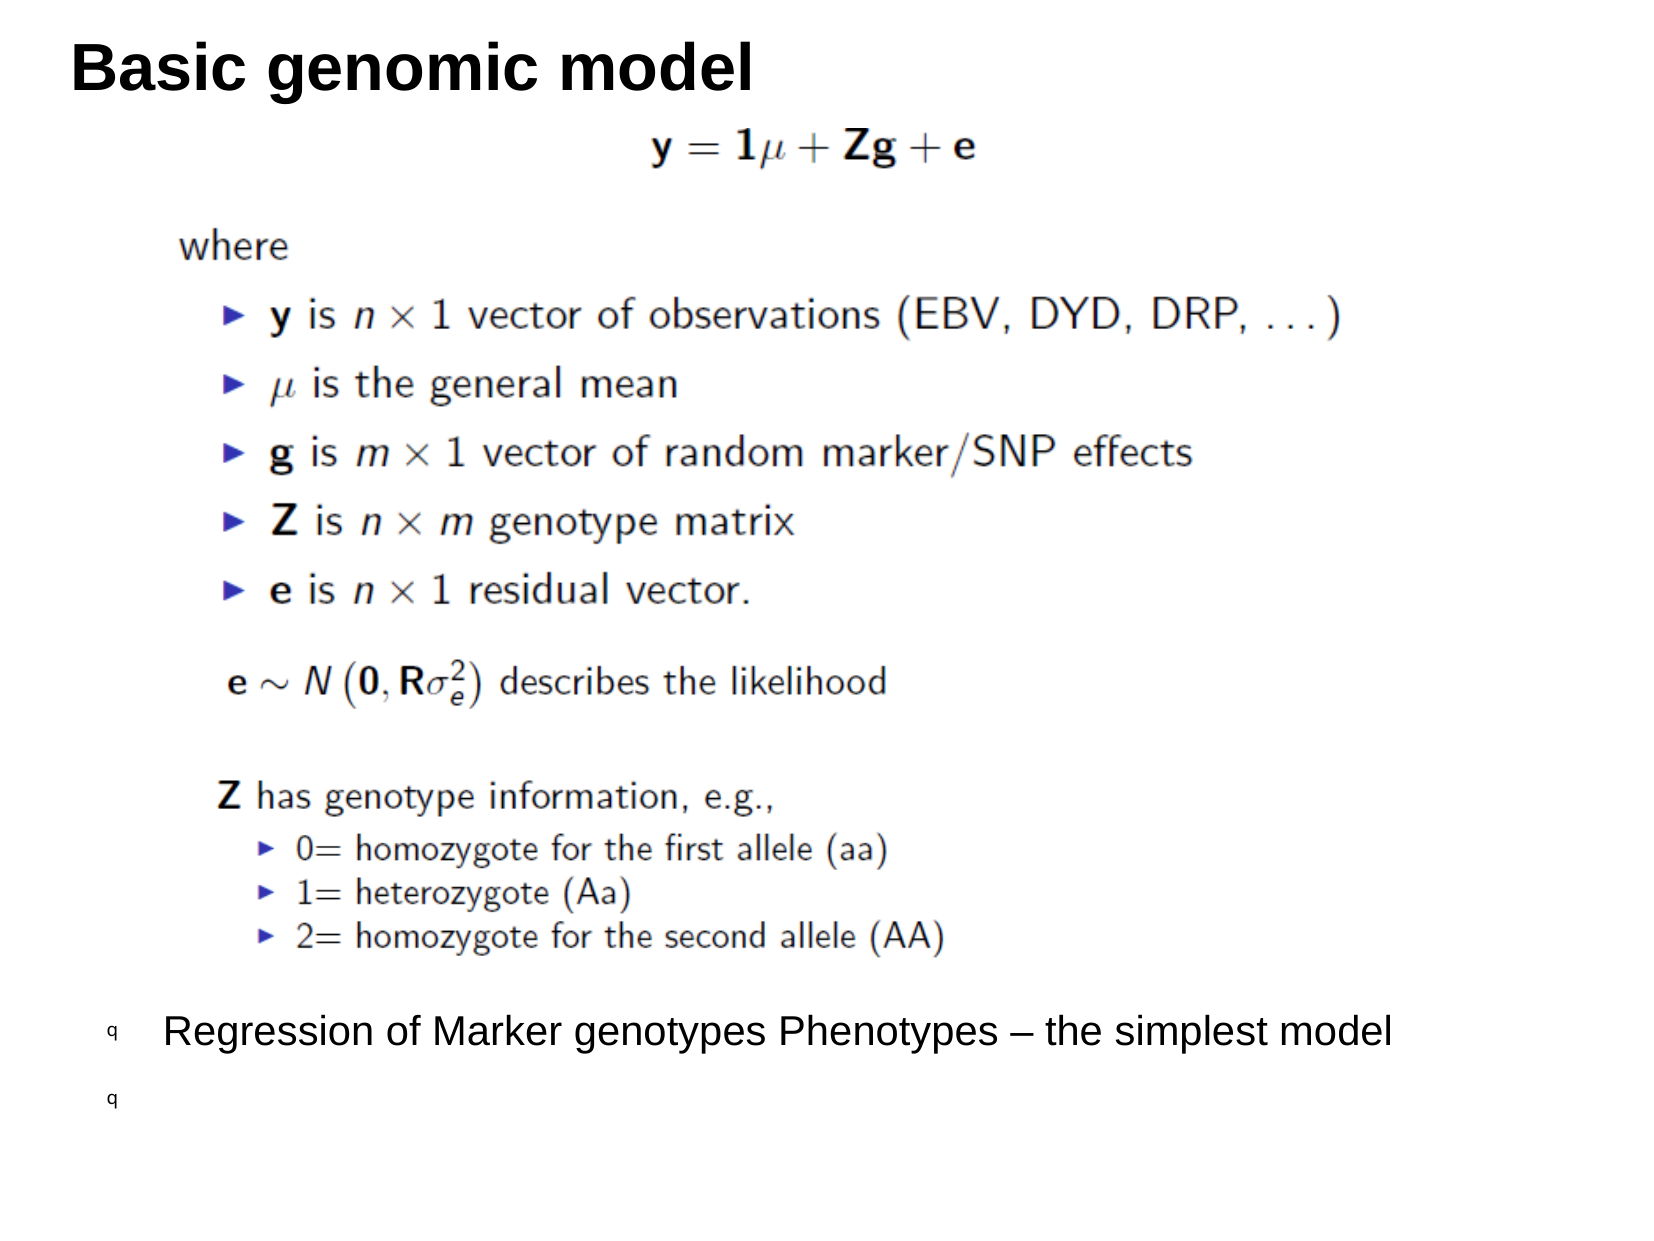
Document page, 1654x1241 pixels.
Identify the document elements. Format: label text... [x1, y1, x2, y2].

picture [211, 773, 951, 970]
picture [221, 652, 914, 728]
picture [162, 128, 1355, 620]
text_box Basic genomic model [55, 32, 1654, 114]
list Regression of Marker genotypes Phenotypes – the simplest model [91, 1001, 1654, 1101]
